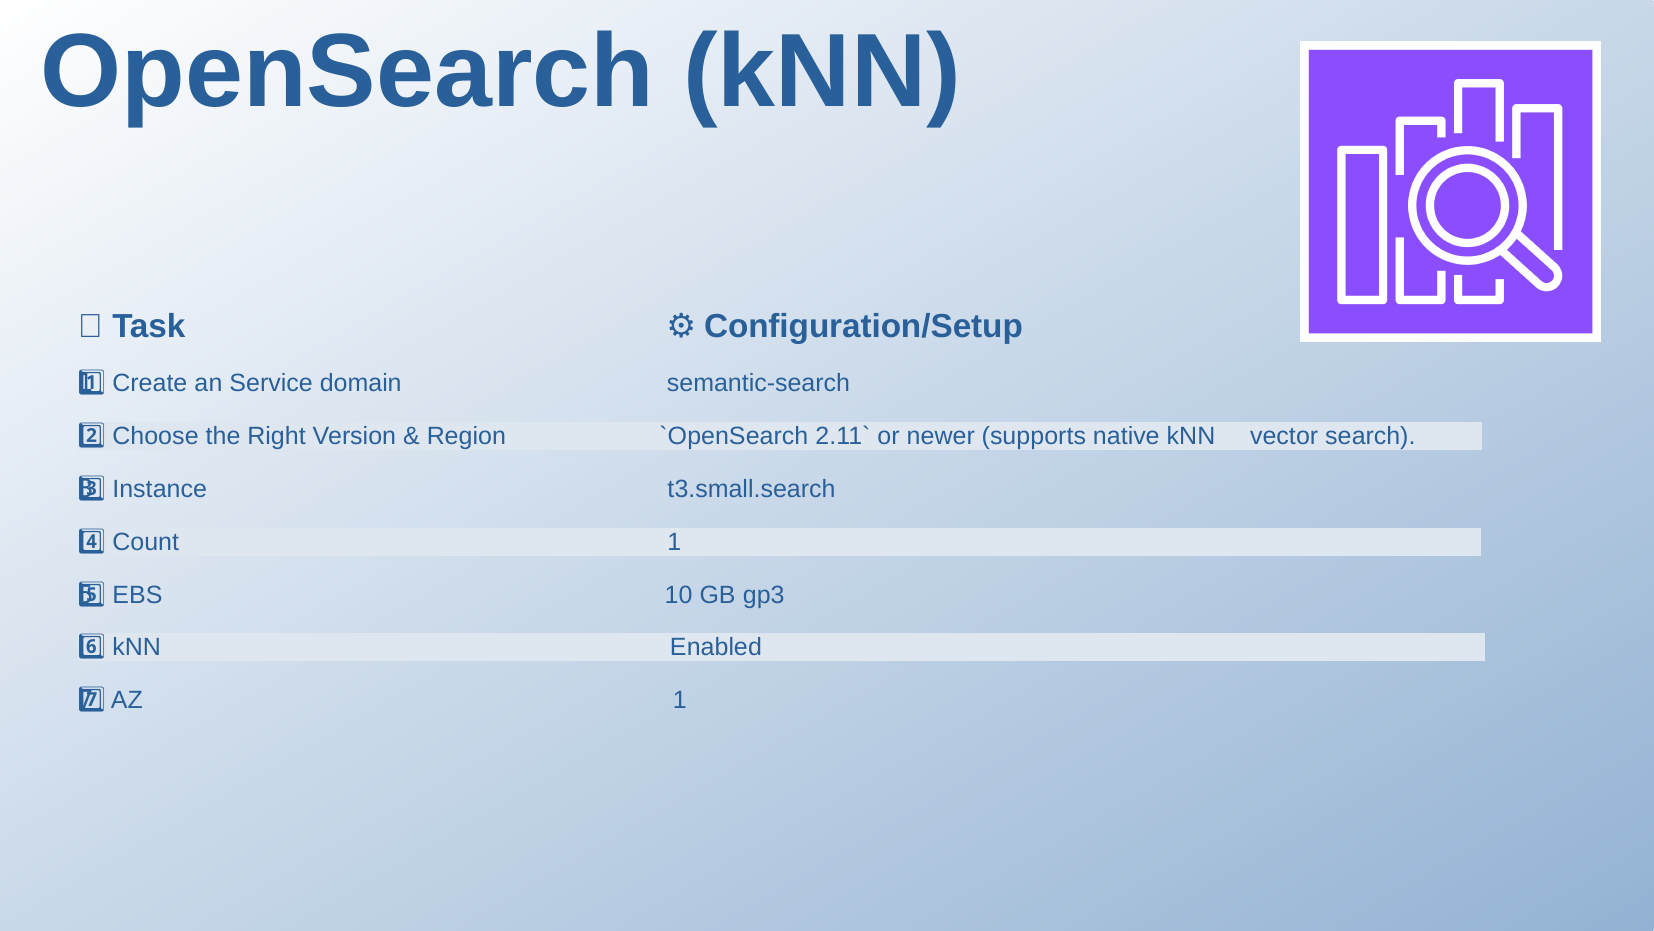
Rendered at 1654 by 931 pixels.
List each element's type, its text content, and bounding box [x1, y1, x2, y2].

text_box OpenSearch (kNN) [25, 4, 1189, 136]
text_box 🧩 Task ⚙️ Configuration/Setup 1️⃣ Create an Service domain semantic-search 2️⃣ Choose the Right Version & Region `OpenSearch 2.11` or newer (supports native kNN vector search). 3️⃣ Instance t3.small.search 4️⃣ Count 1 5️⃣ EBS 10 GB gp3 6️⃣ kNN Enabled 7️⃣ AZ 1 [63, 300, 1501, 826]
picture [1300, 41, 1601, 342]
